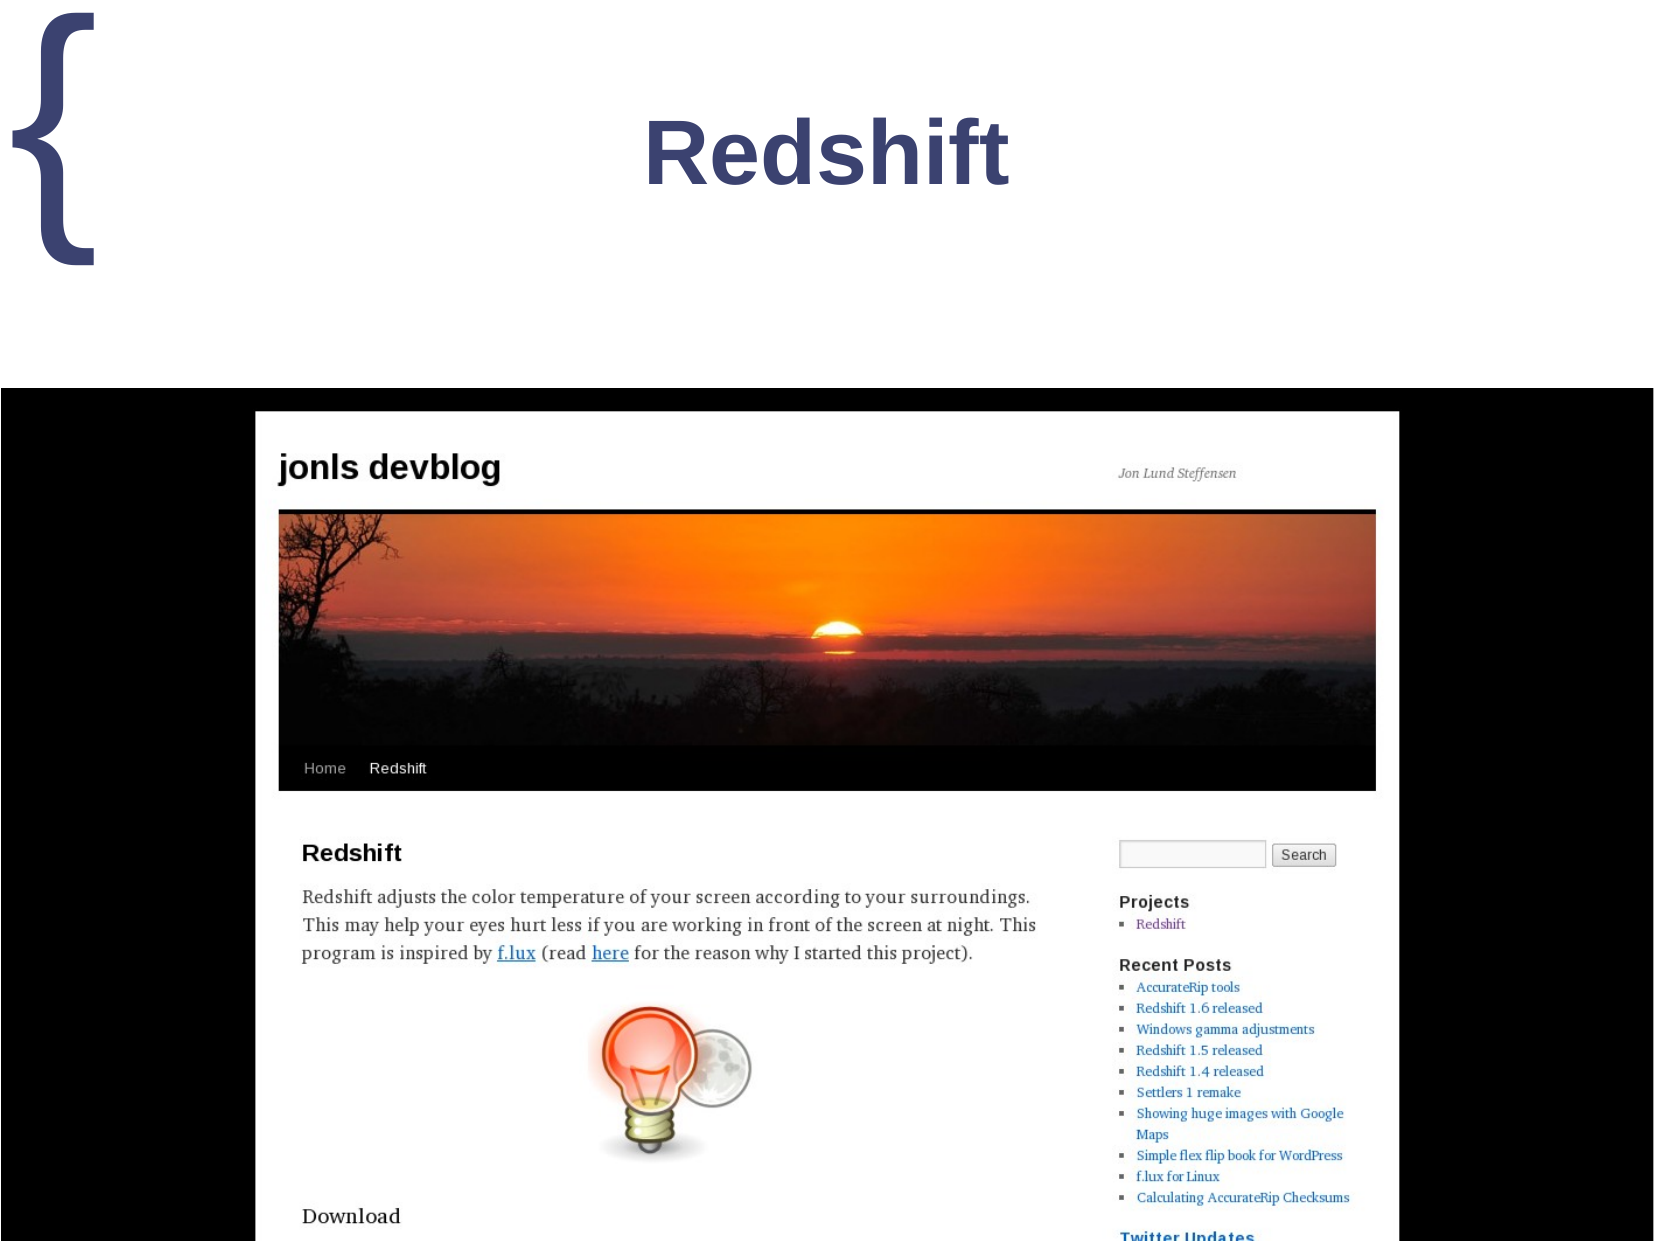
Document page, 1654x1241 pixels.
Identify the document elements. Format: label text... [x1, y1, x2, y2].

title Redshift [82, 56, 1571, 250]
picture [1, 388, 1654, 1241]
